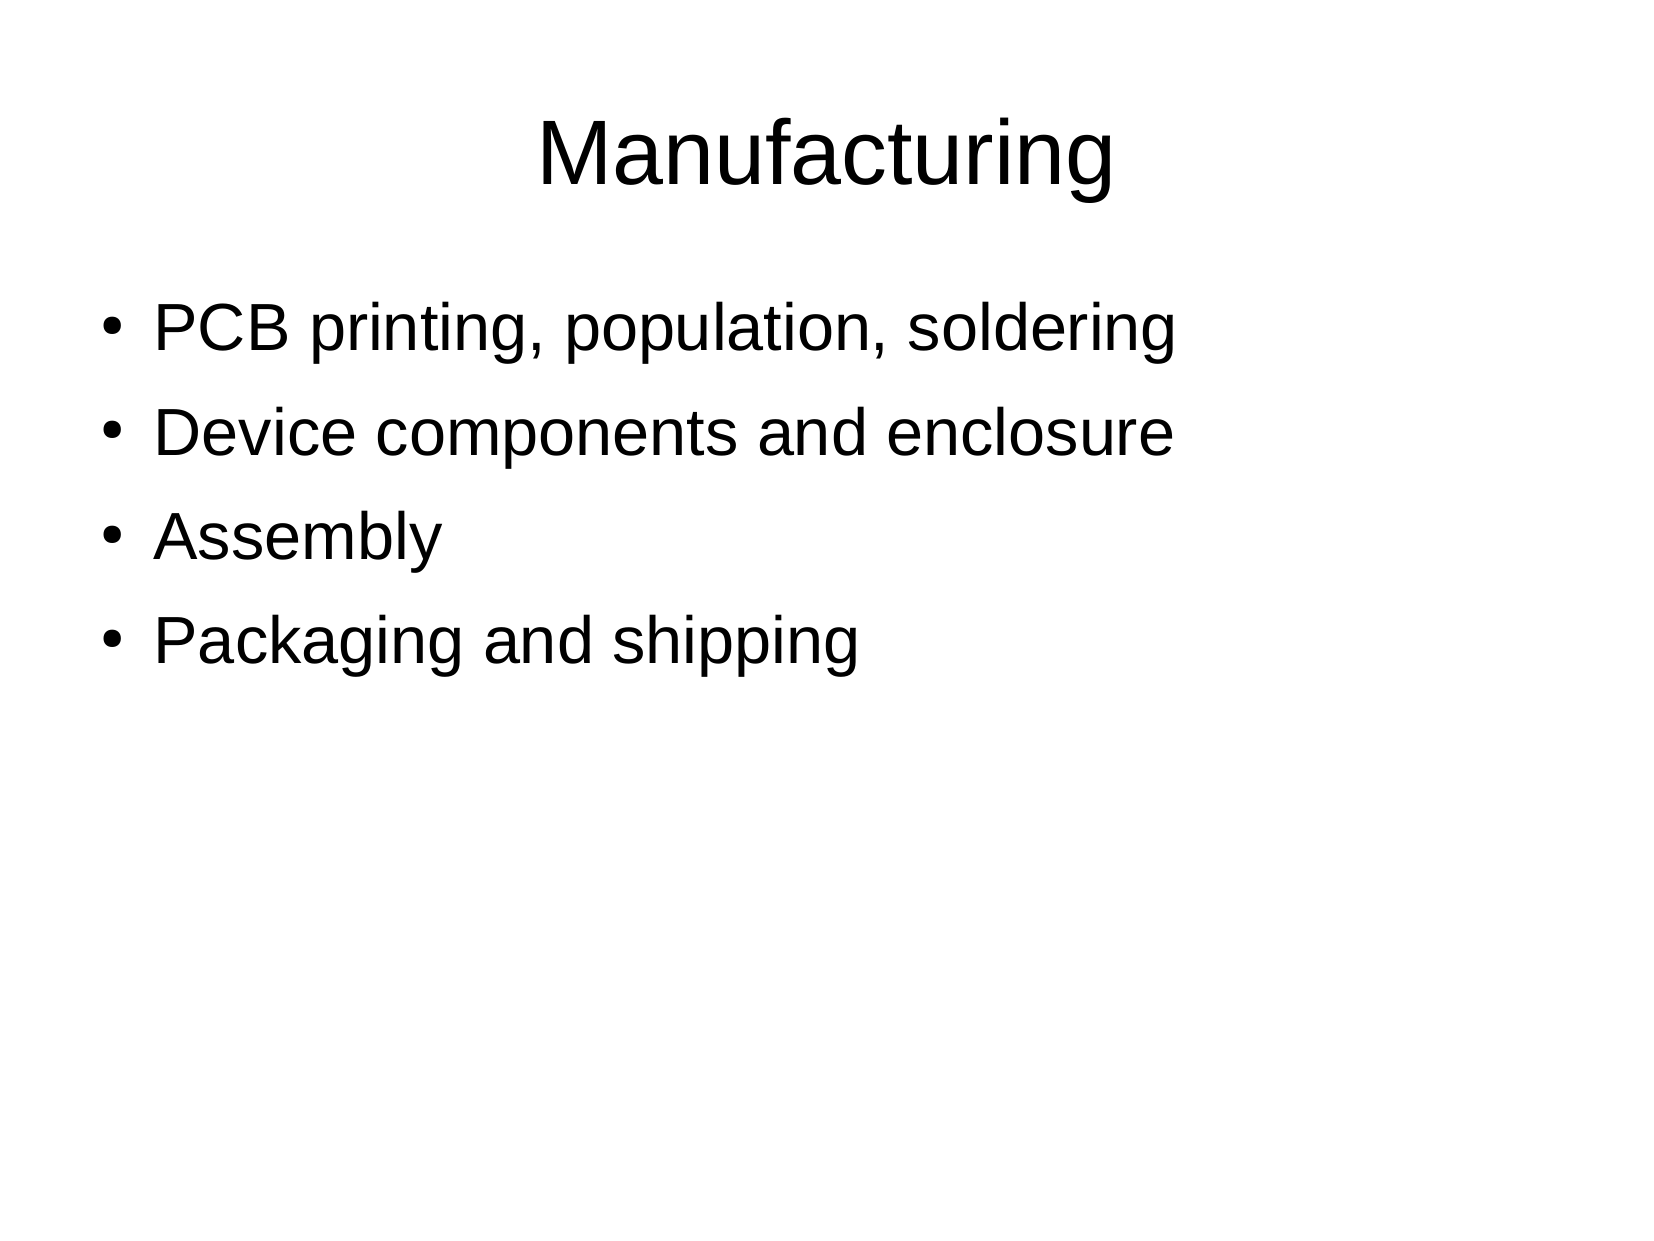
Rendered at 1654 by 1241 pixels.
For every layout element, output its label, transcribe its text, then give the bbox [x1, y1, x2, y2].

title Manufacturing [82, 49, 1571, 257]
list PCB printing, population, soldering Device components and enclosure Assembly Packaging and shipping [82, 290, 1571, 1010]
